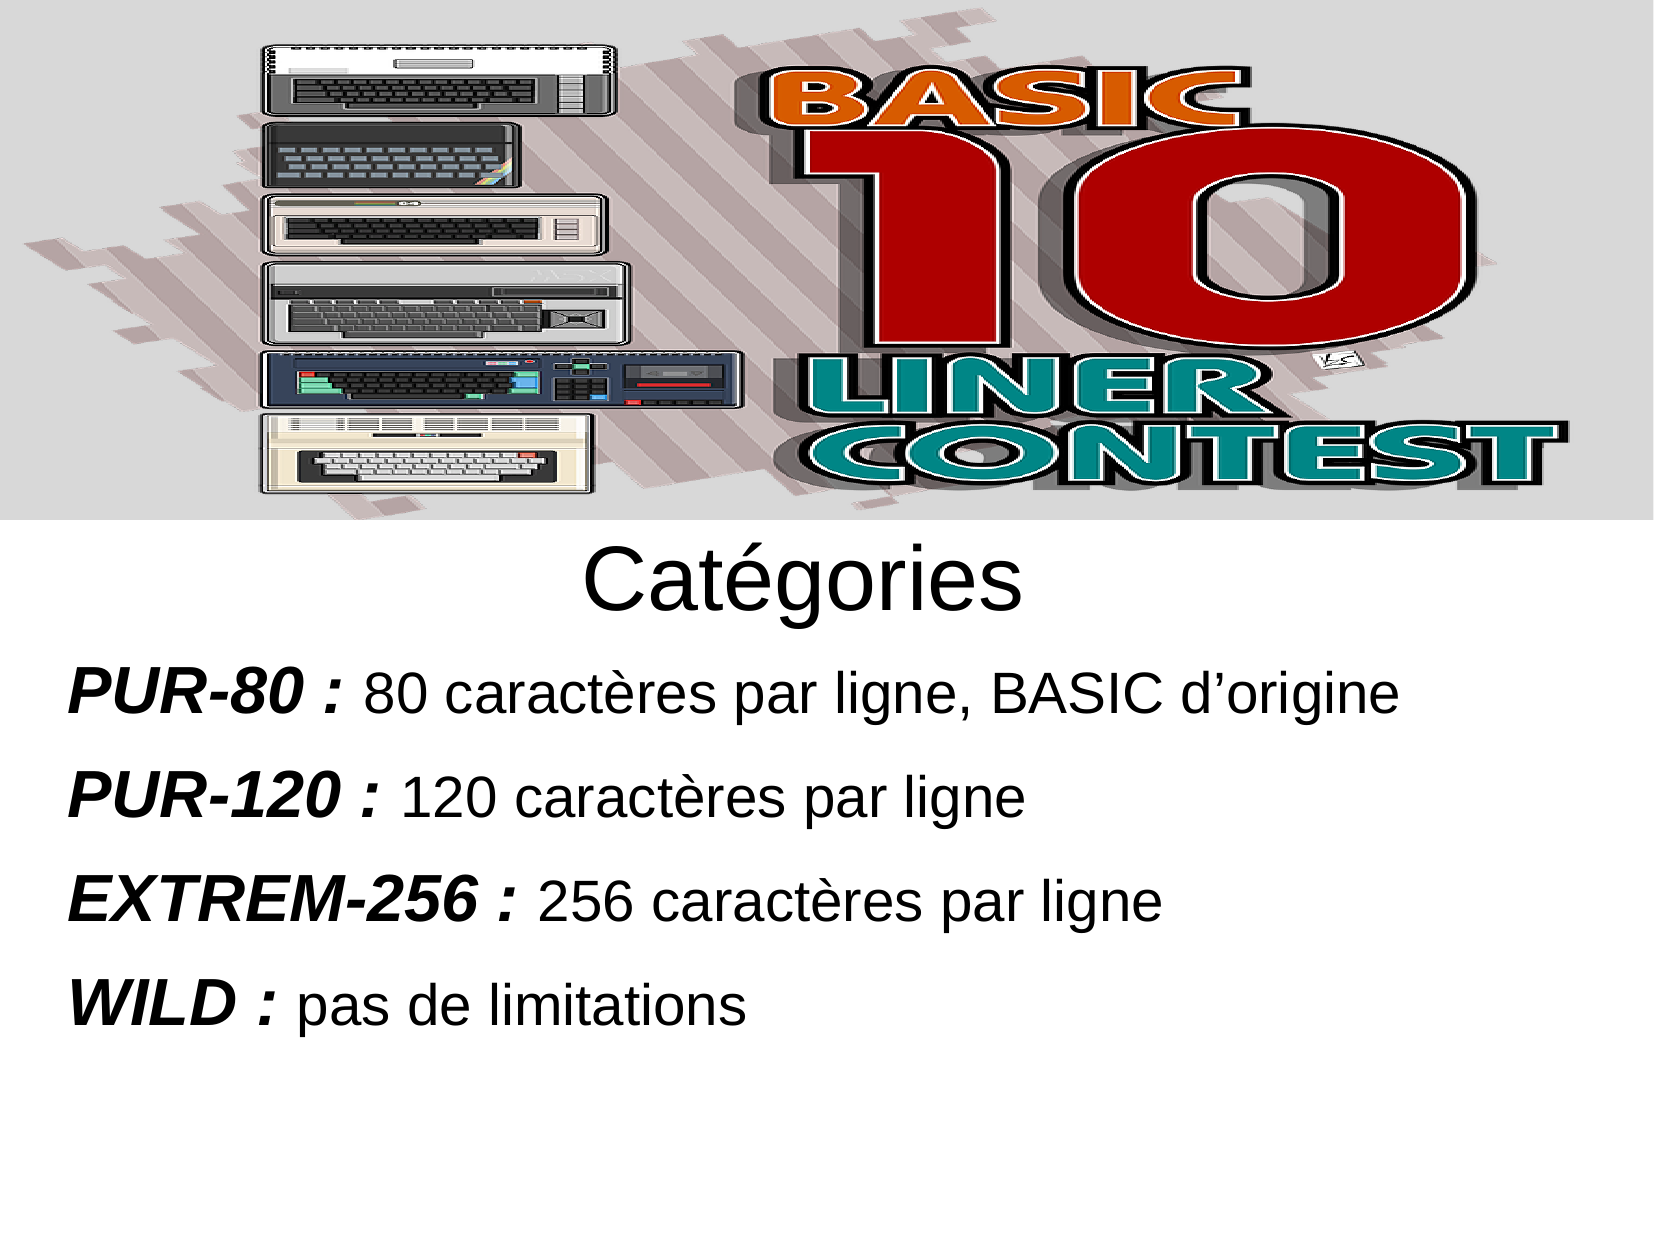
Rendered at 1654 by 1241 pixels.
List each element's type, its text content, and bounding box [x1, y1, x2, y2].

title Catégories [59, 520, 1548, 638]
picture [0, 0, 1654, 520]
list PUR-80 : 80 caractères par ligne, BASIC d’origine PUR-120 : 120 caractères par ligne EXTREM-256 : 256 caractères par ligne WILD : pas de limitations [0, 652, 1654, 1241]
